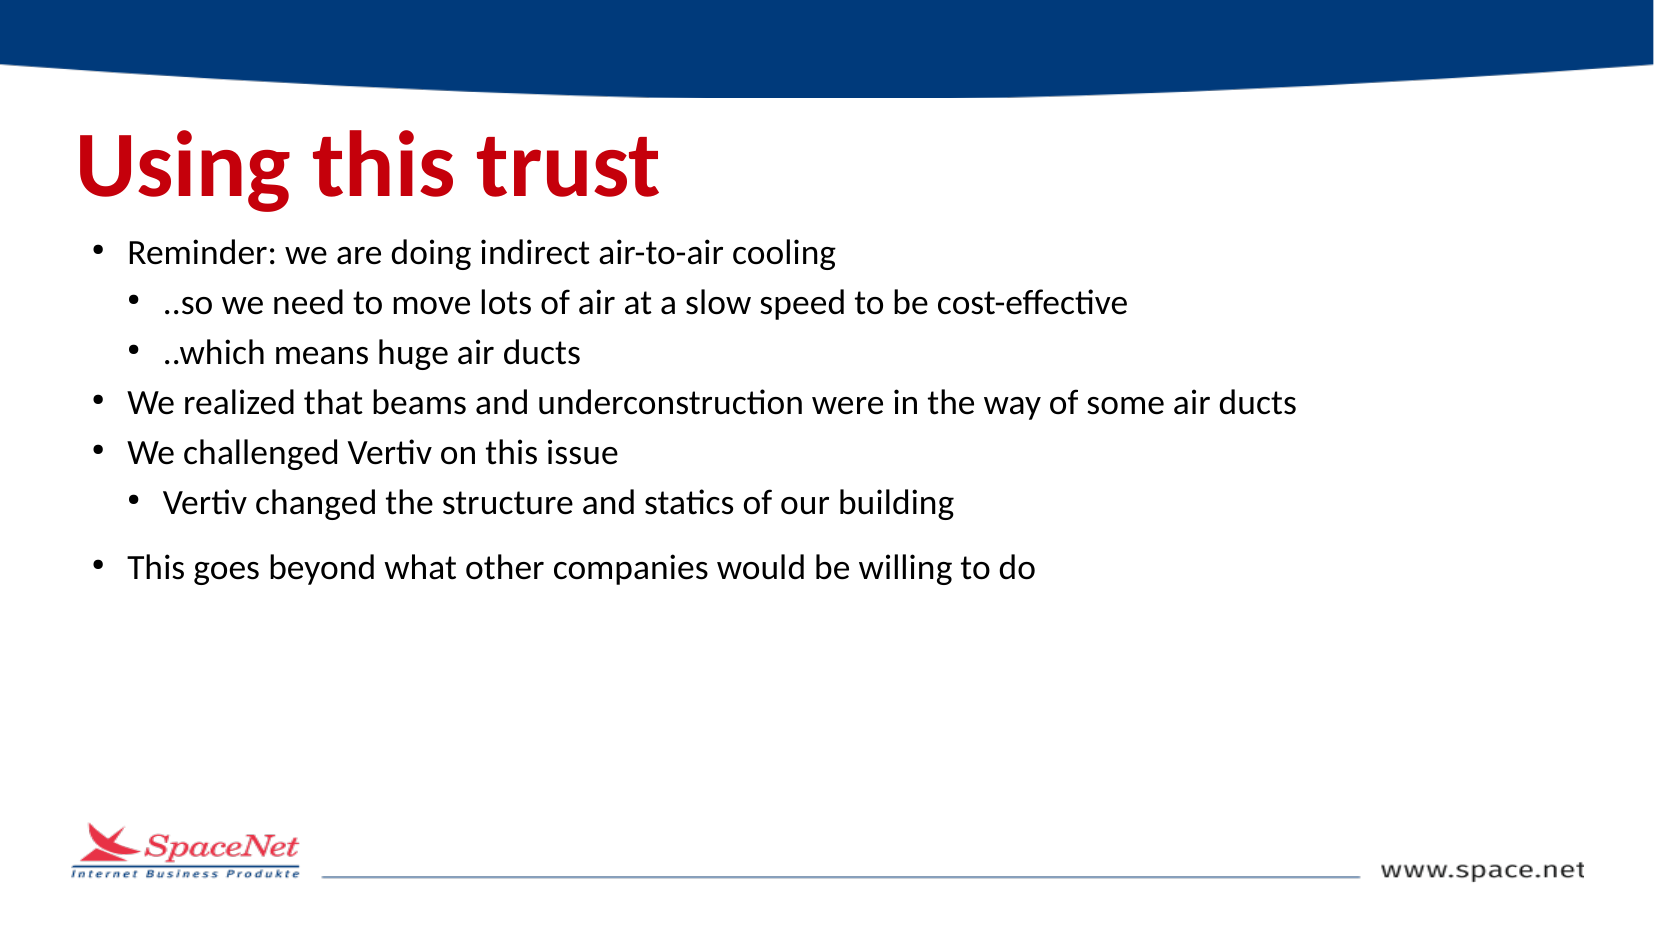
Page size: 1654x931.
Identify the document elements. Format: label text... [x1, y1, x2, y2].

text_box Using this trust [60, 95, 1576, 223]
text_box Reminder: we are doing indirect air-to-air cooling ..so we need to move lots of air at a slow speed to be cost-effective ..which means huge air ducts We realized that beams and underconstruction were in the way of some air ducts We challenged Vertiv on this issue Vertiv changed the structure and statics of our building This goes beyond what other companies would be willing to do [77, 223, 1576, 595]
